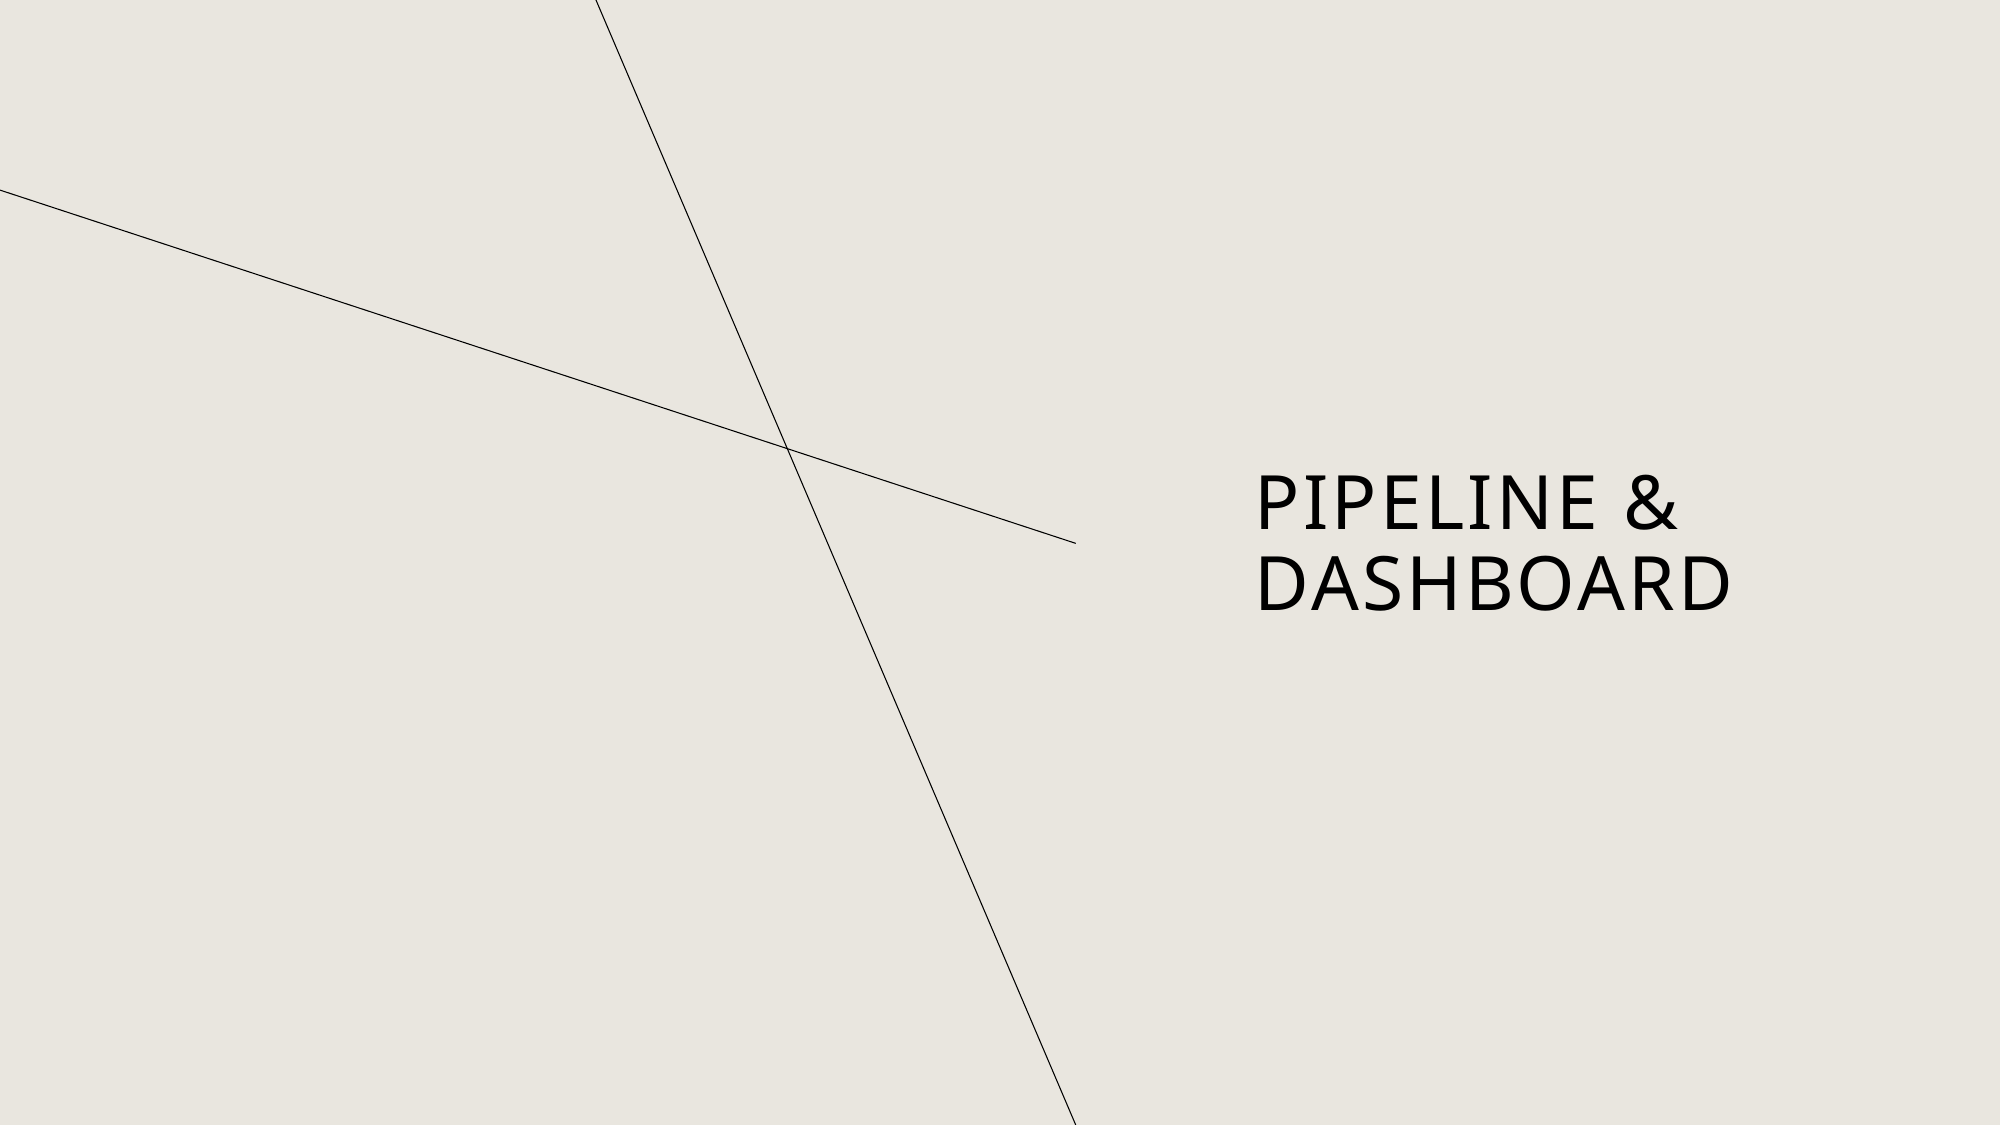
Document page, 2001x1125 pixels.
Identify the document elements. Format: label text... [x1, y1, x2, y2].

title PIPELINE & DASHBOARD [1239, 79, 1833, 634]
